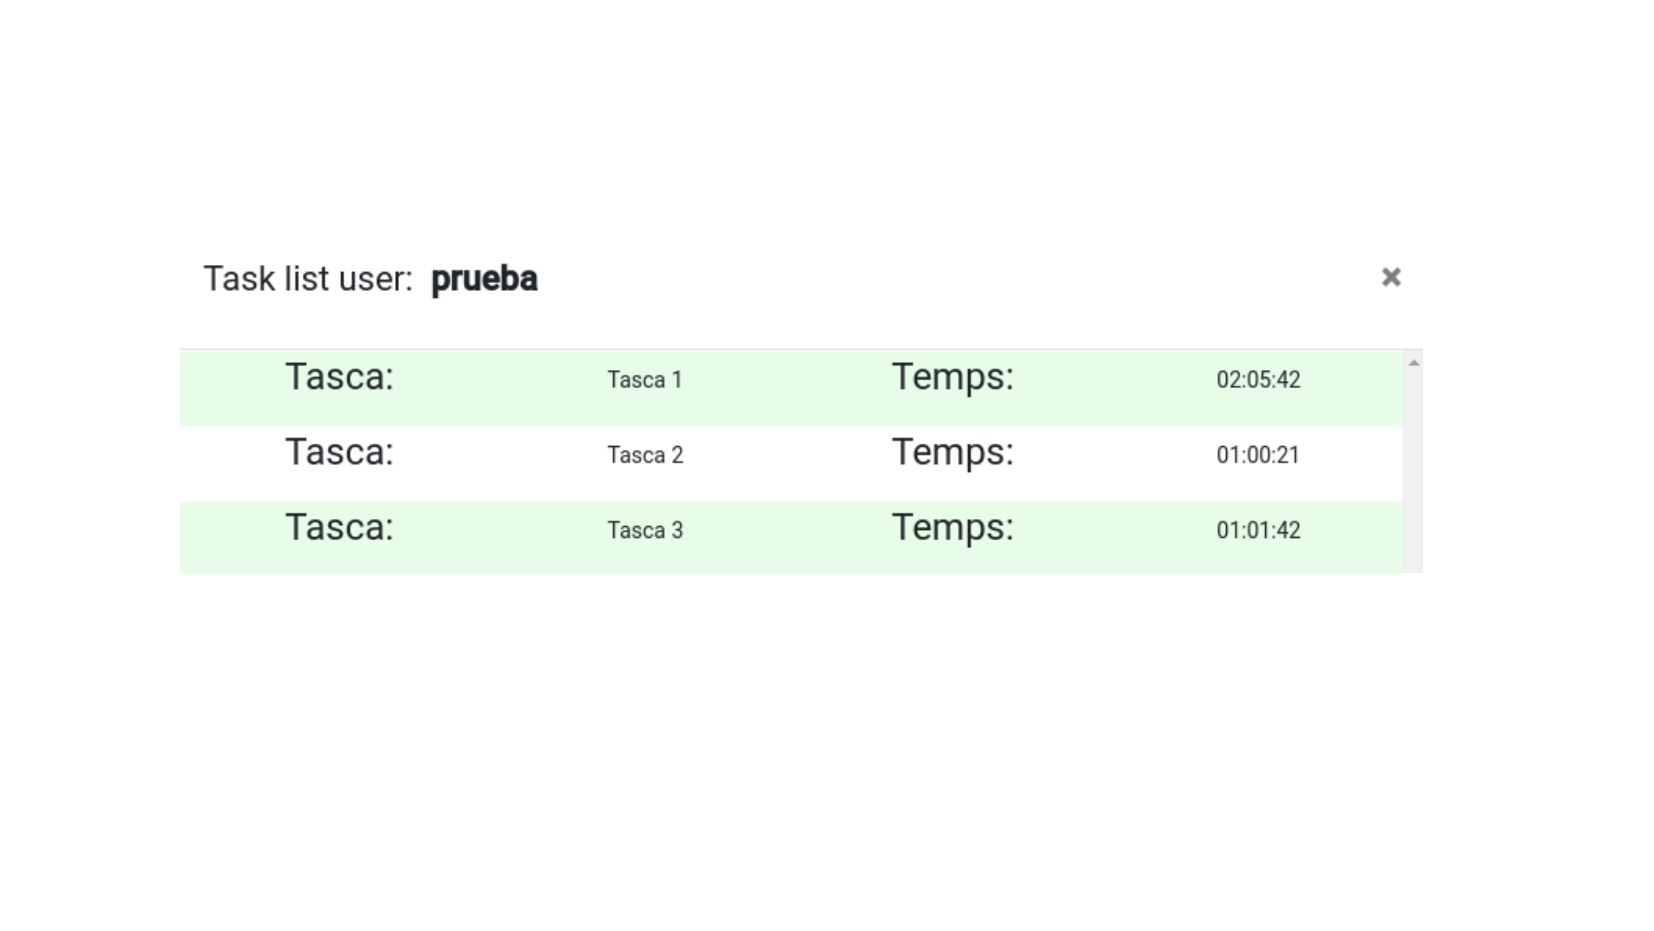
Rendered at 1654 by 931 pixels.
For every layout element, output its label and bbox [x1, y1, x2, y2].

picture [180, 239, 1423, 573]
